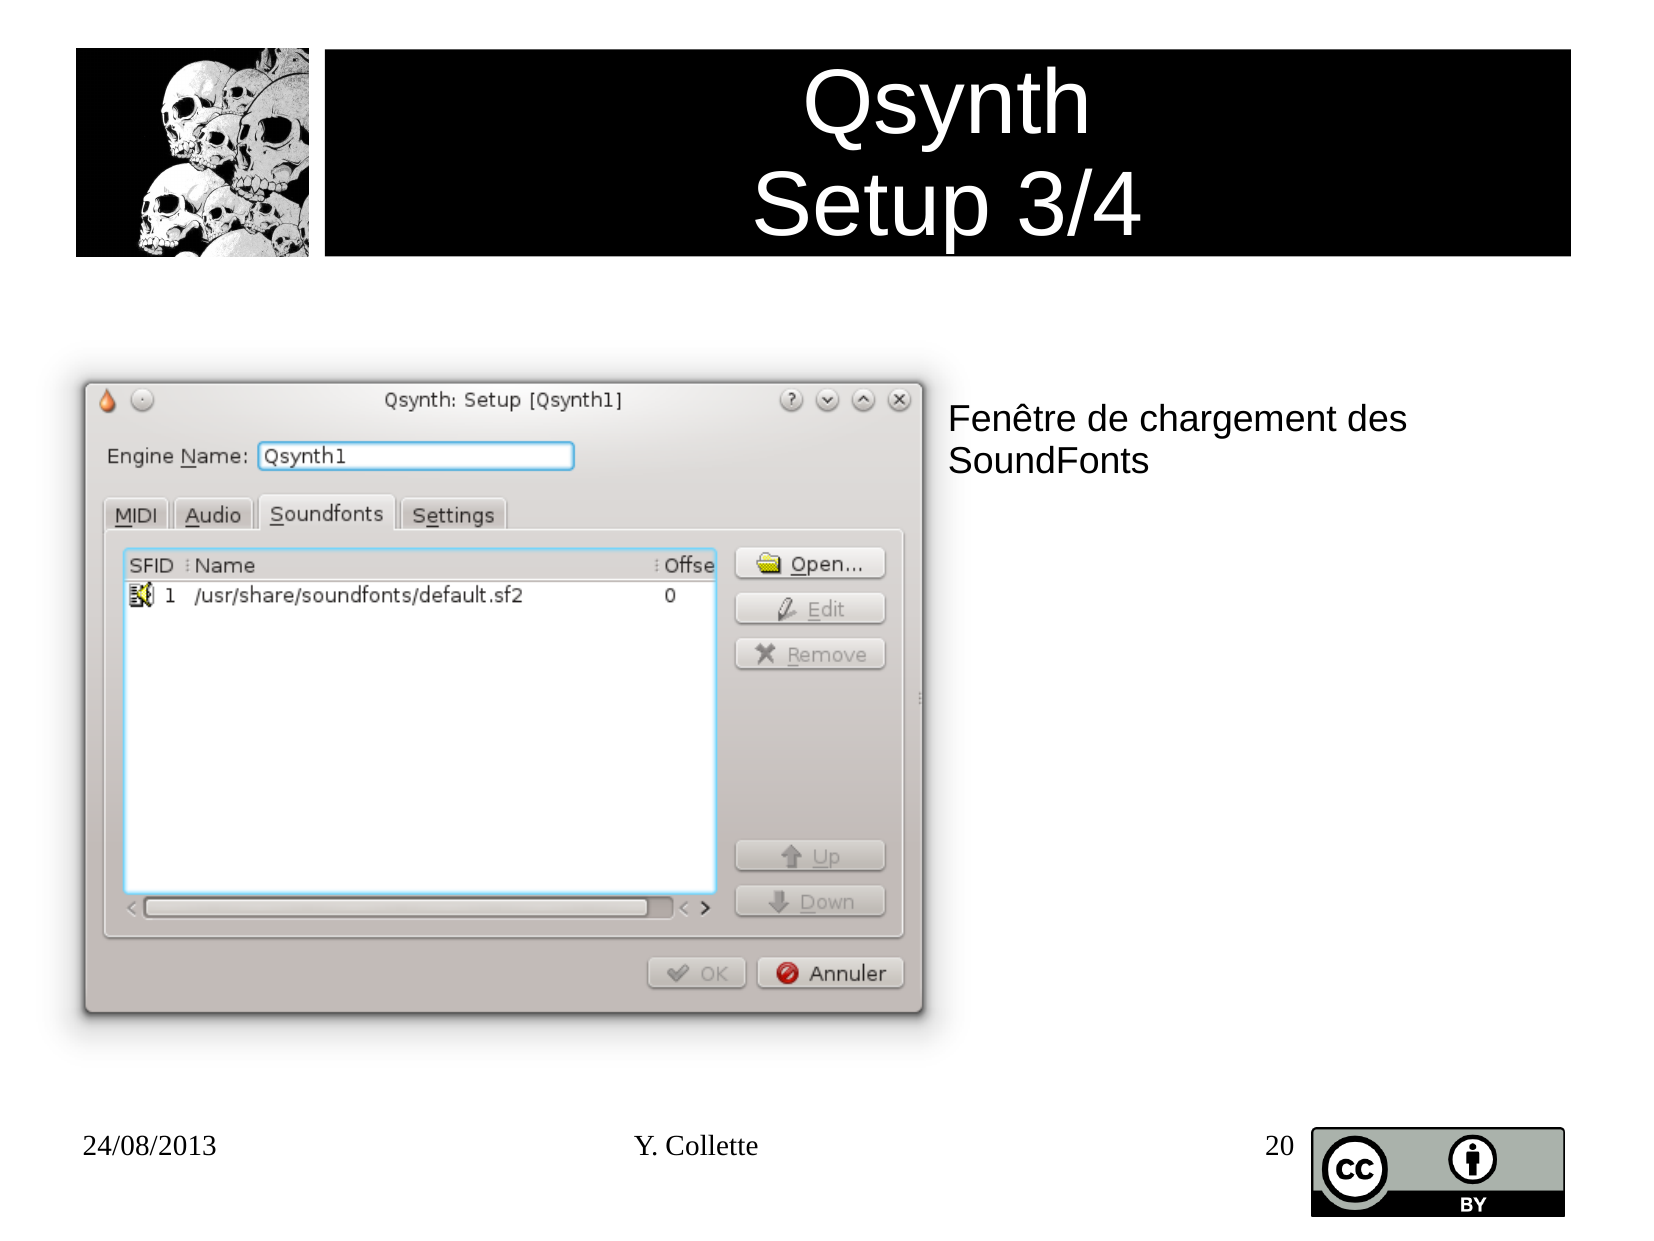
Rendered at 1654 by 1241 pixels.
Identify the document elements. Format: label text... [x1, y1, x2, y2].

title Qsynth Setup 3/4 [324, 49, 1571, 257]
picture [76, 48, 309, 257]
picture [1311, 1127, 1565, 1217]
picture [23, 321, 985, 1075]
text_box Fenêtre de chargement des SoundFonts [933, 389, 1630, 489]
